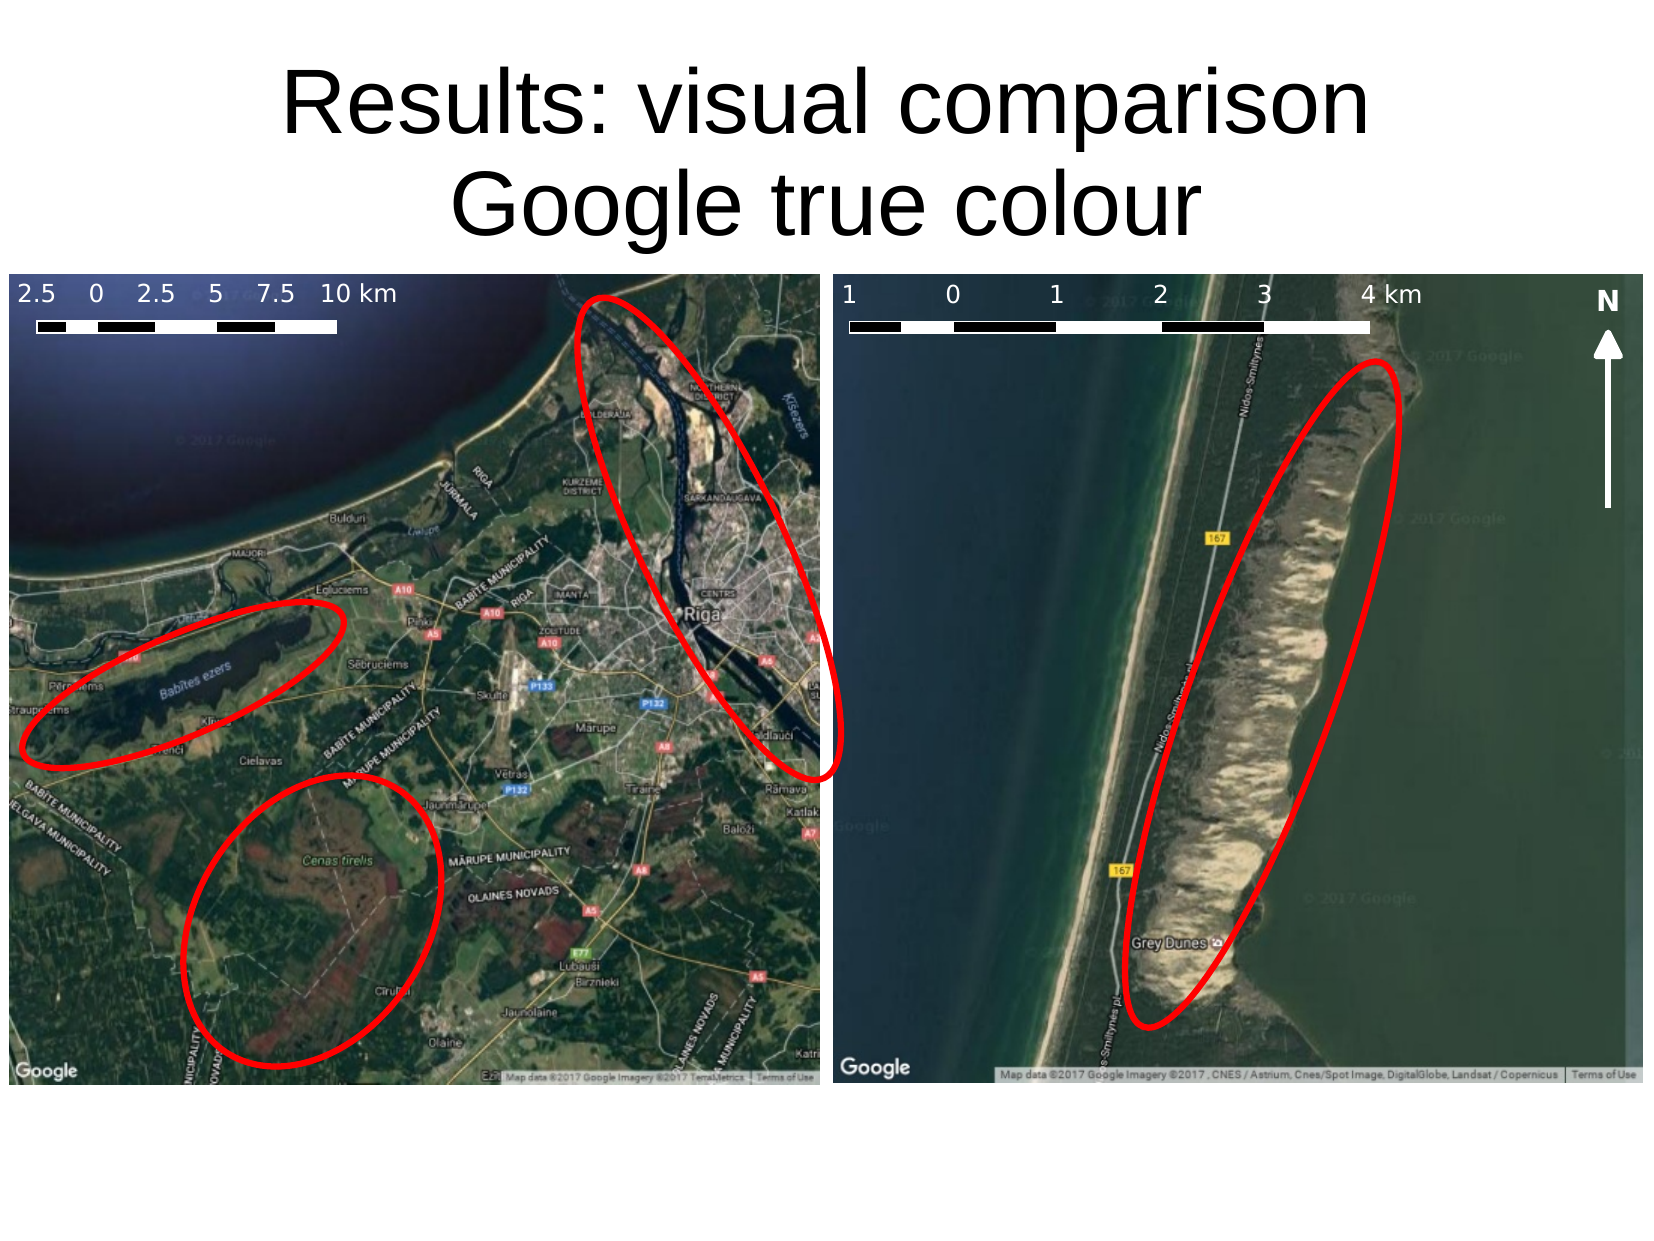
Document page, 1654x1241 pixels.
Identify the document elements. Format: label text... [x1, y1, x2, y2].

title Results: visual comparison Google true colour [82, 49, 1571, 257]
picture [7, 272, 821, 1086]
picture [832, 273, 1644, 1085]
picture [581, 301, 821, 776]
picture [832, 688, 837, 763]
